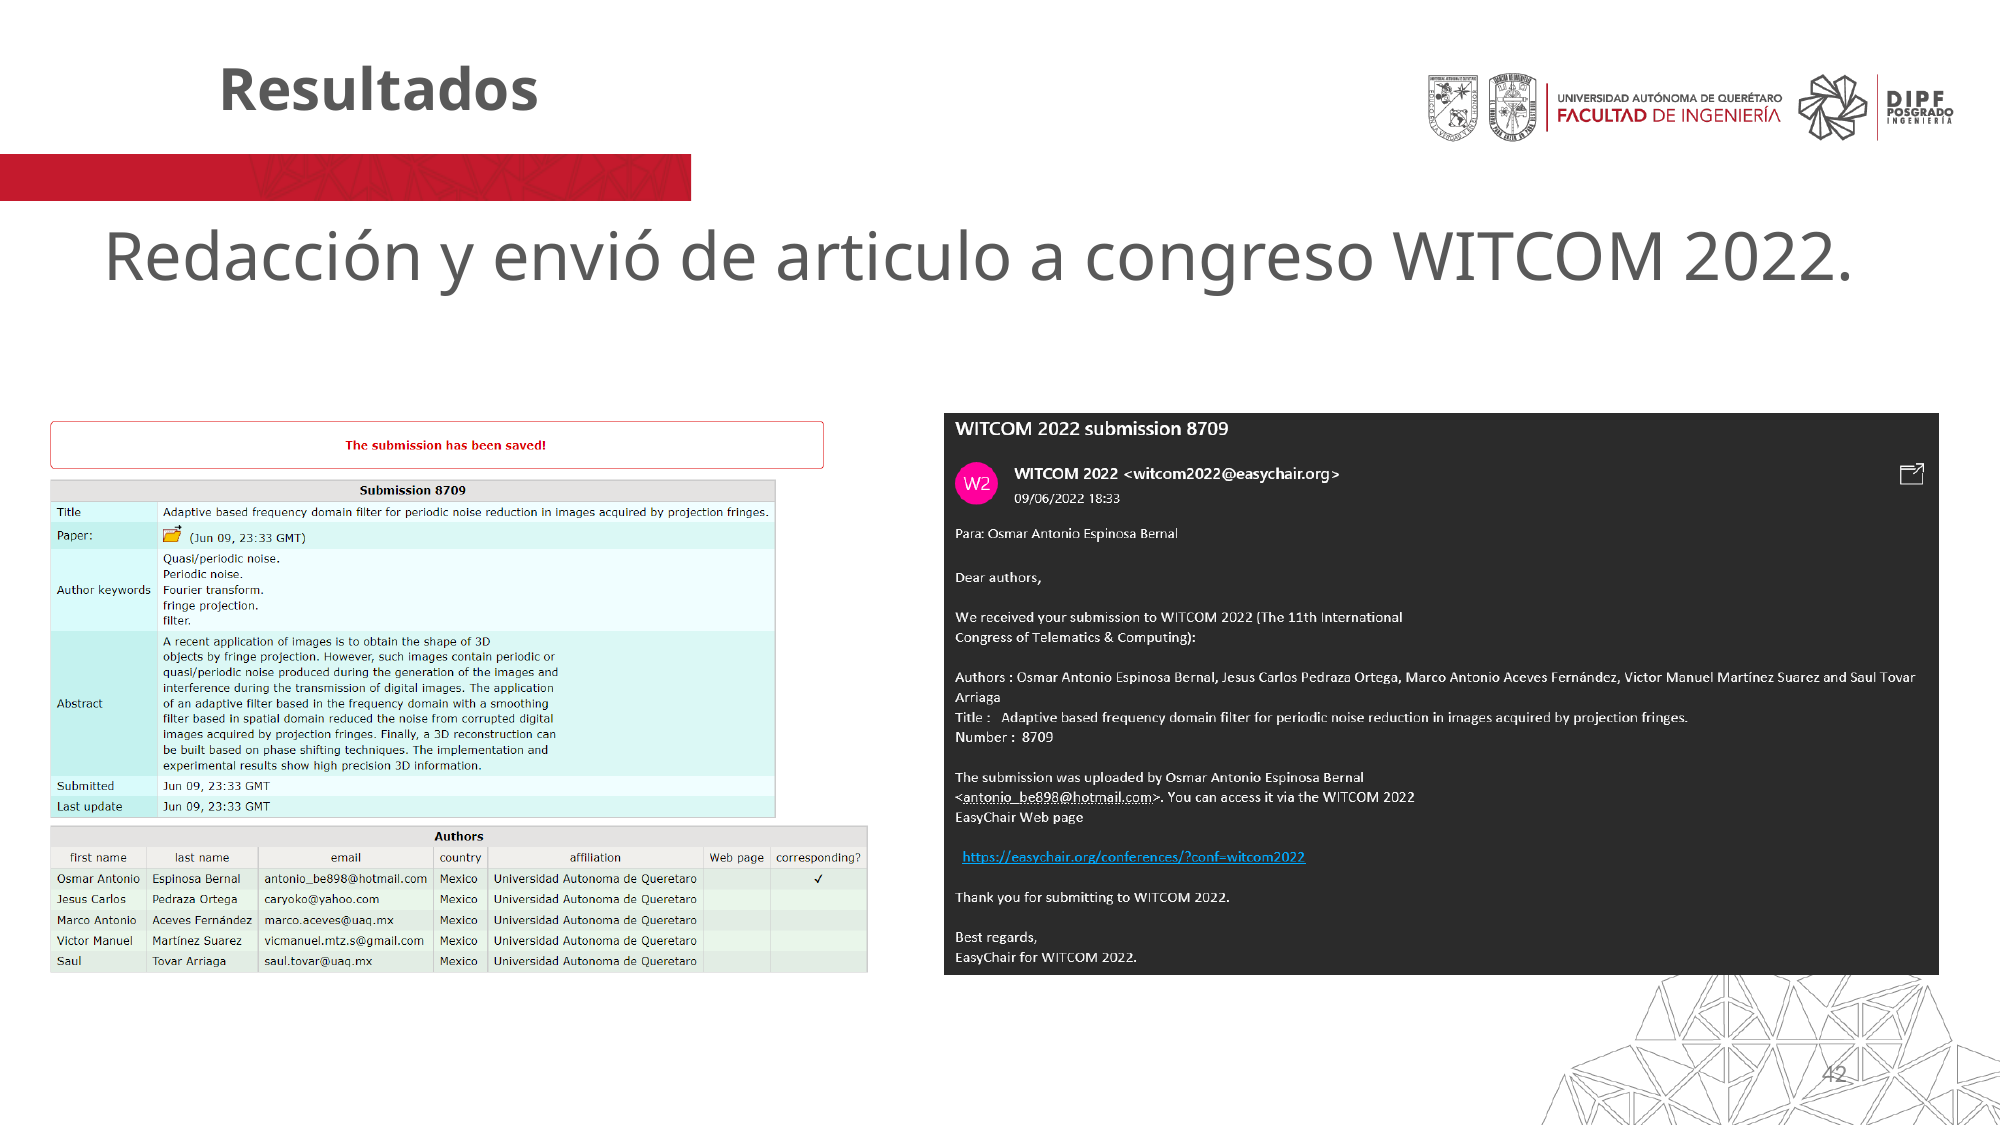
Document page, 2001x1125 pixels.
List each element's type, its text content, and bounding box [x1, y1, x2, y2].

picture [1422, 66, 1959, 160]
picture [0, 154, 692, 201]
picture [944, 413, 2000, 1125]
text_box Redacción y envió de articulo a congreso WITCOM 2022. [88, 207, 1979, 373]
text_box Resultados [66, 14, 692, 154]
picture [42, 413, 894, 975]
